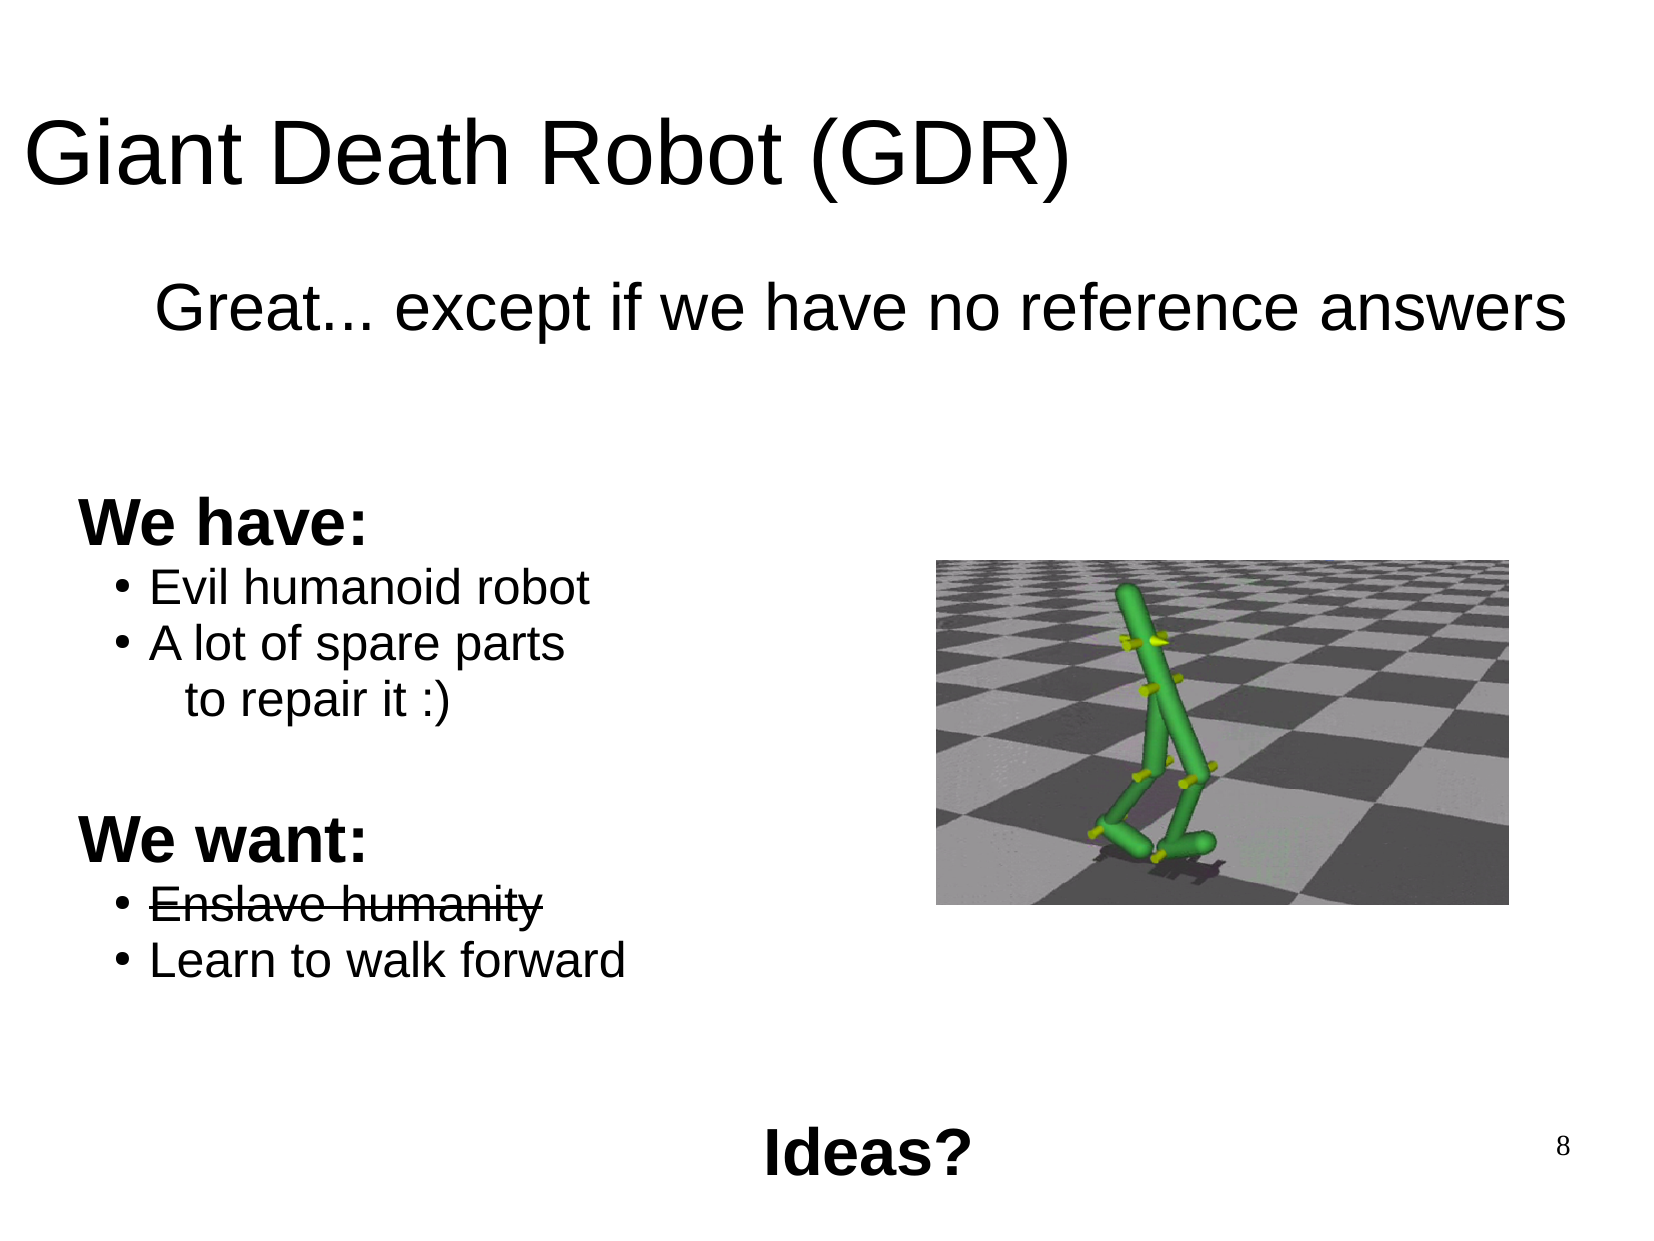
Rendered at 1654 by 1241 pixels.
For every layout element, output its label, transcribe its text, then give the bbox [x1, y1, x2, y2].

text_box We have: Evil humanoid robot A lot of spare parts to repair it :) We want: Enslave humanity Learn to walk forward [78, 483, 973, 990]
picture [936, 560, 1509, 905]
text_box Ideas? [748, 1114, 991, 1190]
text_box Great... except if we have no reference answers [136, 270, 1587, 346]
title Giant Death Robot (GDR) [23, 49, 1512, 257]
